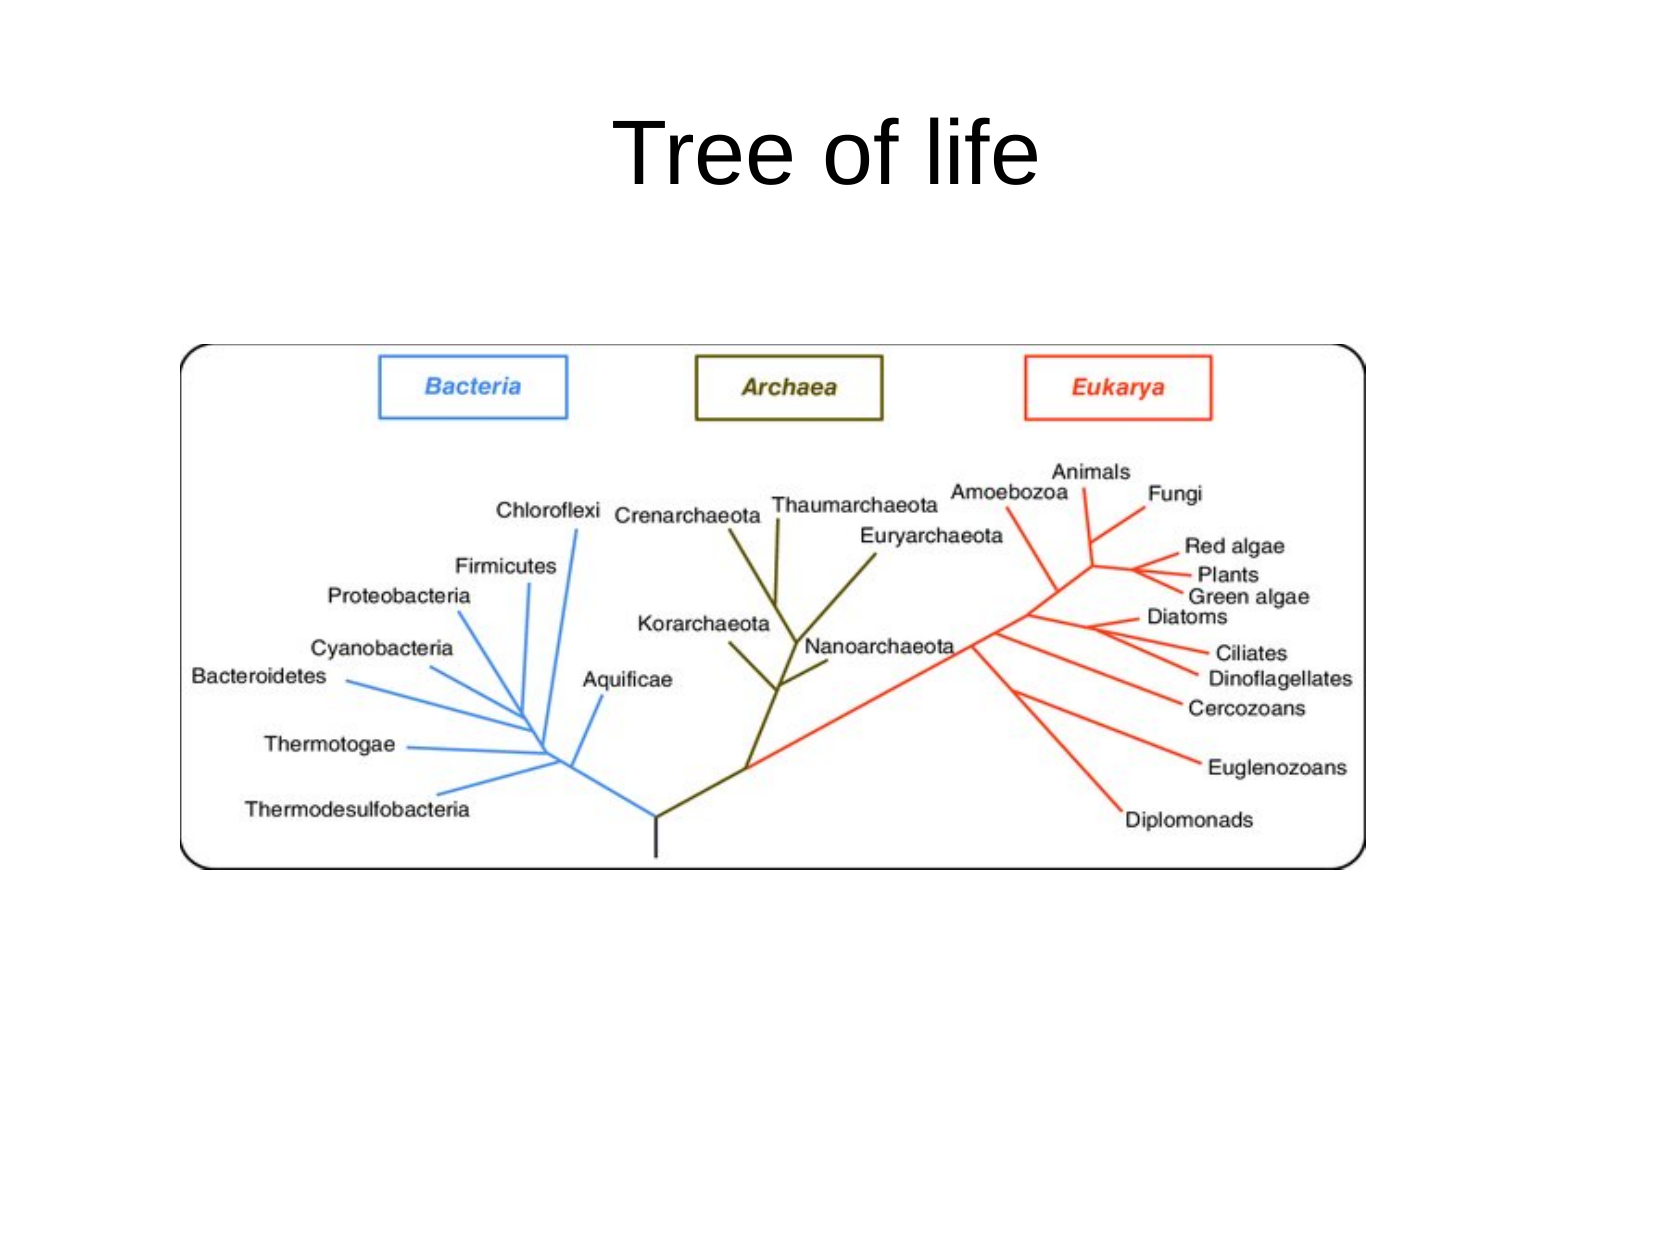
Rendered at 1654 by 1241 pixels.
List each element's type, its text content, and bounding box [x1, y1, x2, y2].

picture [180, 344, 1366, 871]
title Tree of life [82, 49, 1571, 257]
